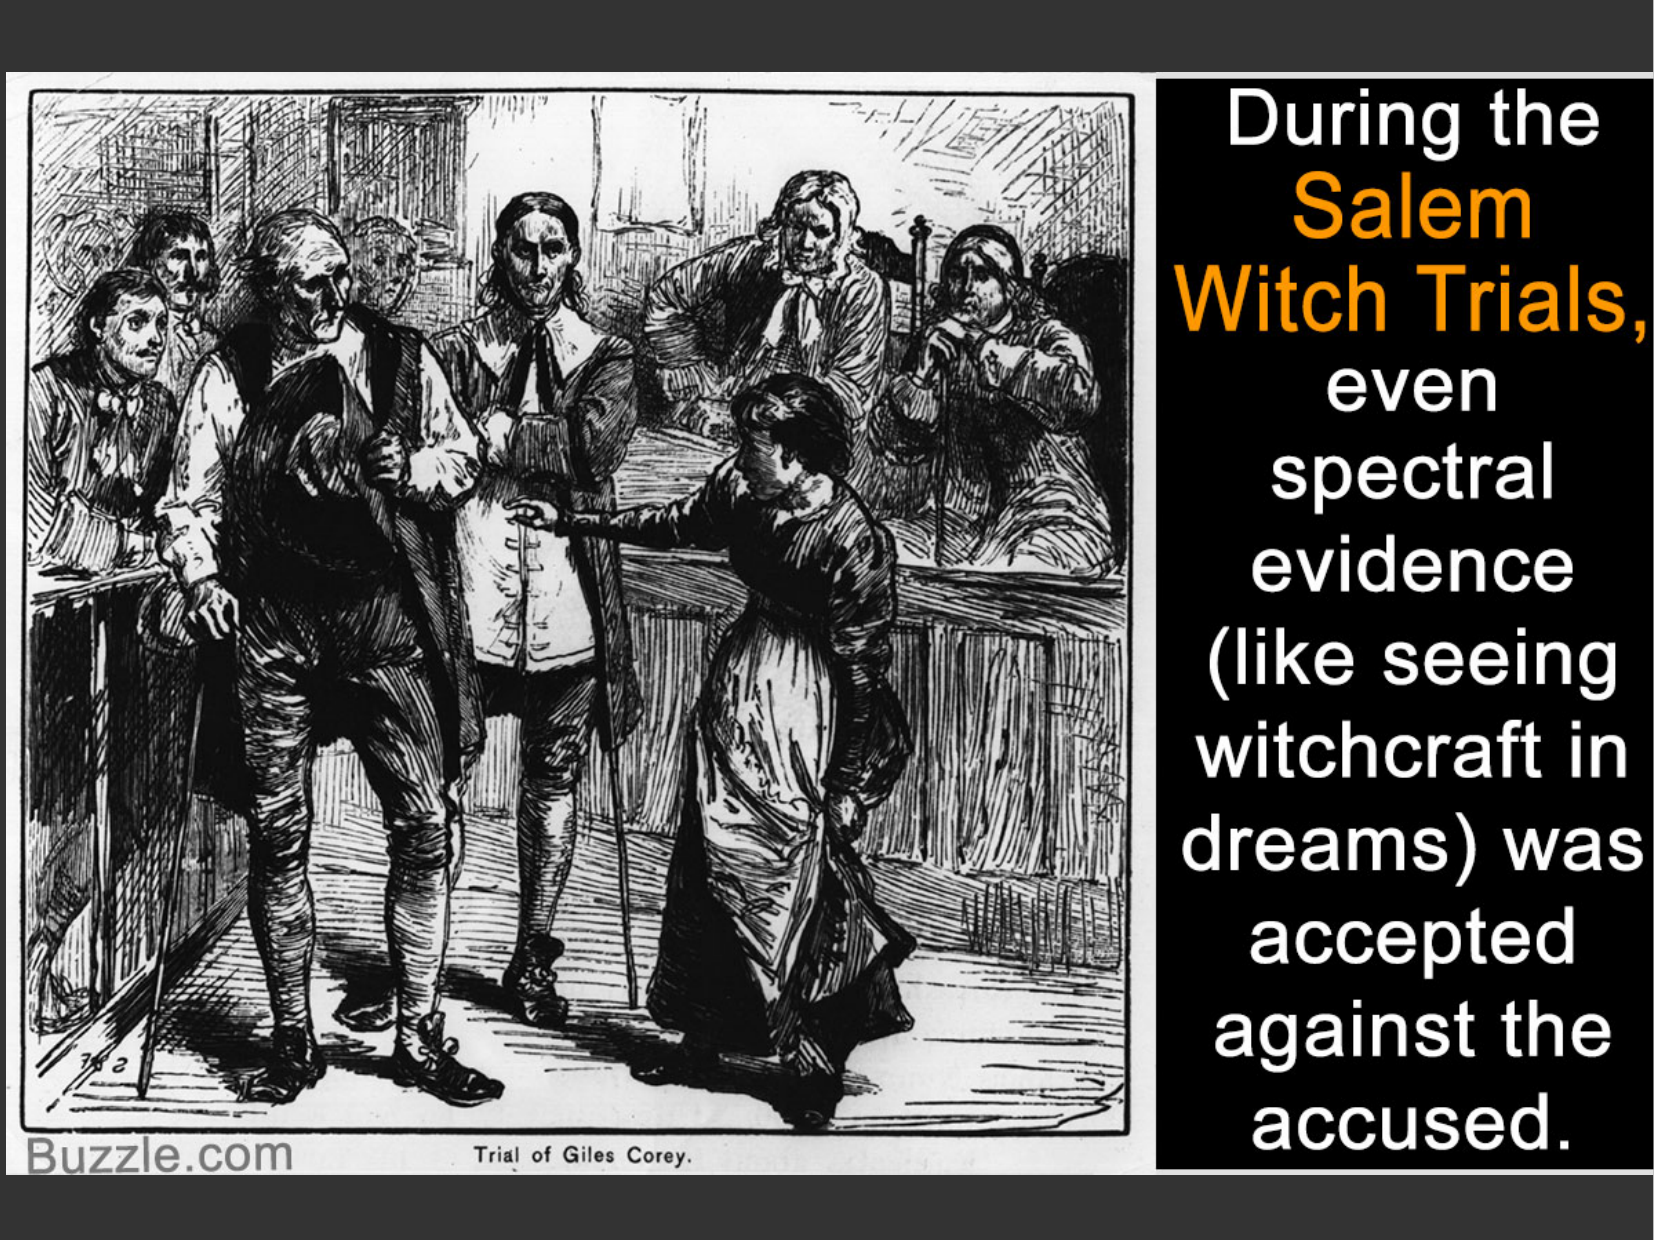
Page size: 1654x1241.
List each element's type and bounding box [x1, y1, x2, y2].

picture [6, 72, 1654, 1175]
